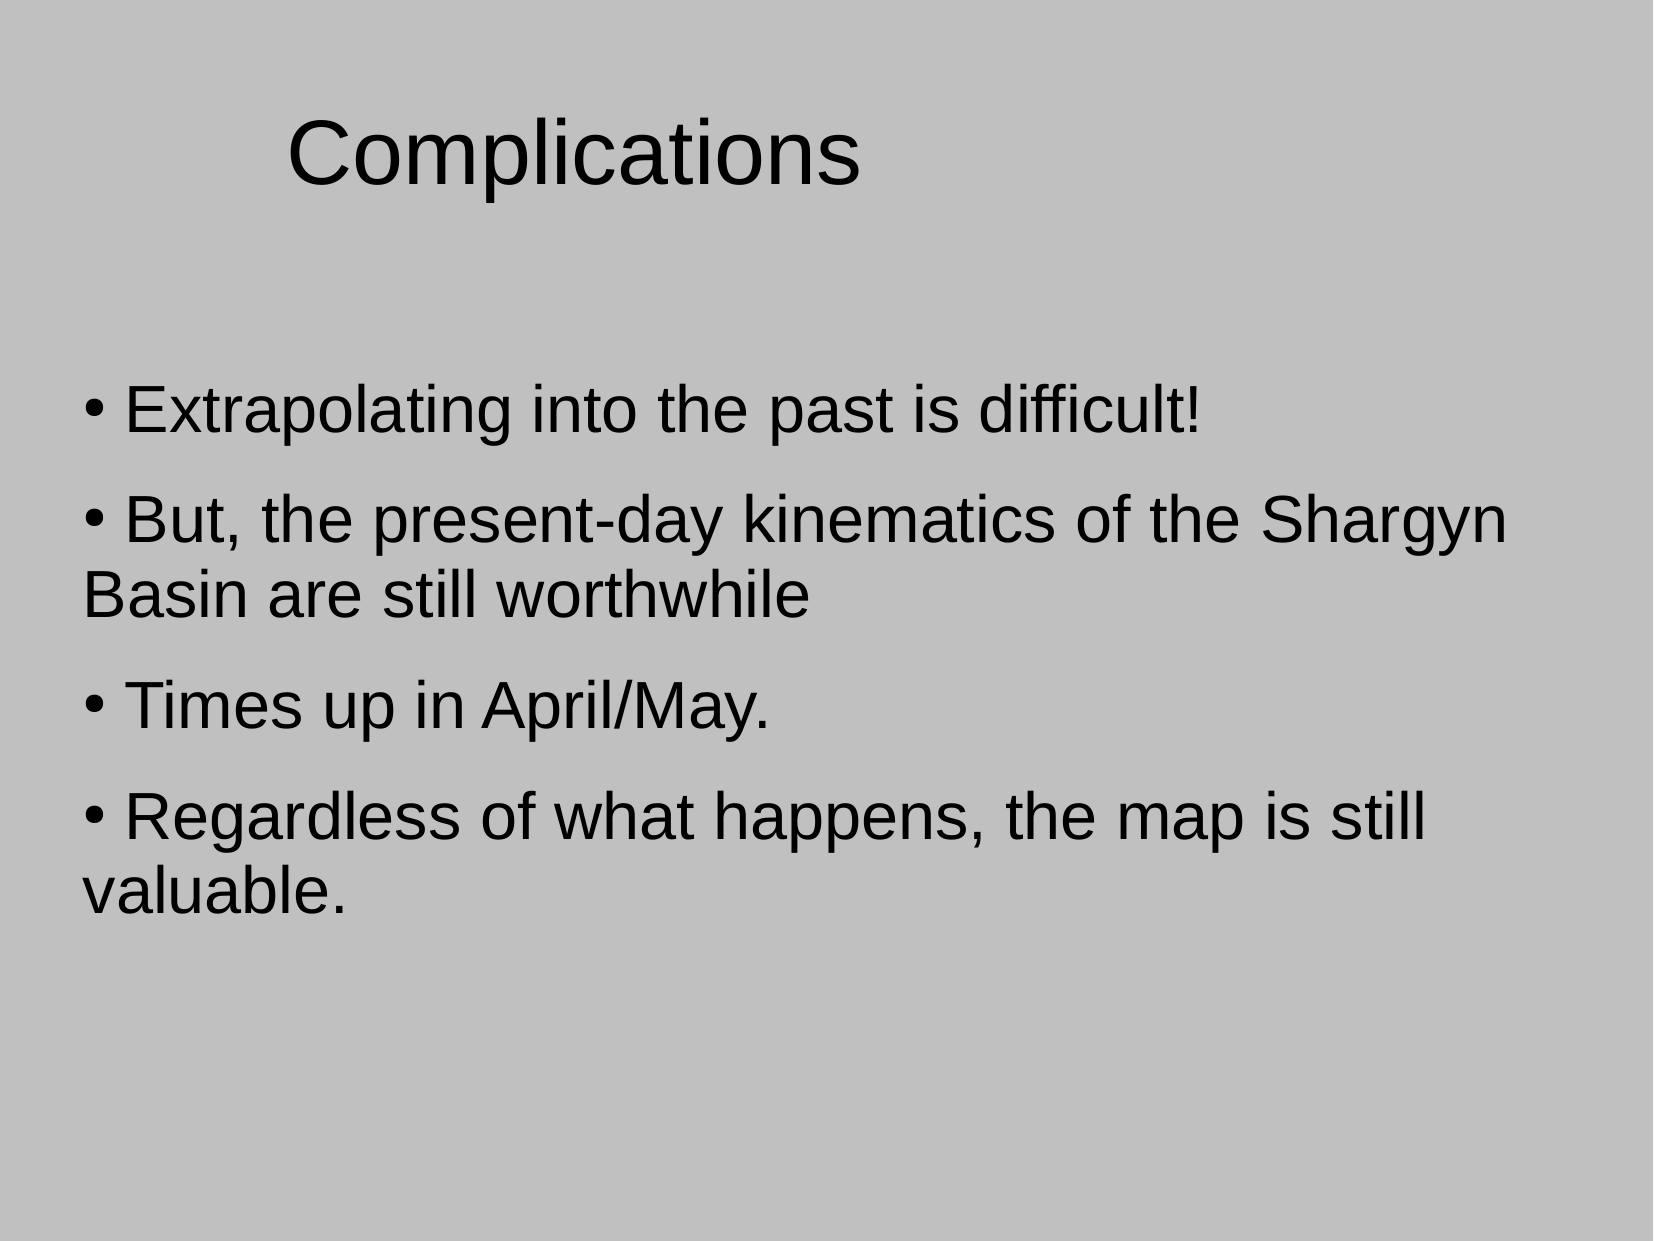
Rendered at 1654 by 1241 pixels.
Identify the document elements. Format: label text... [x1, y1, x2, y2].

subtitle Extrapolating into the past is difficult! But, the present-day kinematics of the Shargyn Basin are still worthwhile Times up in April/May. Regardless of what happens, the map is still valuable. [82, 290, 1538, 1010]
title Complications [82, 49, 1571, 257]
